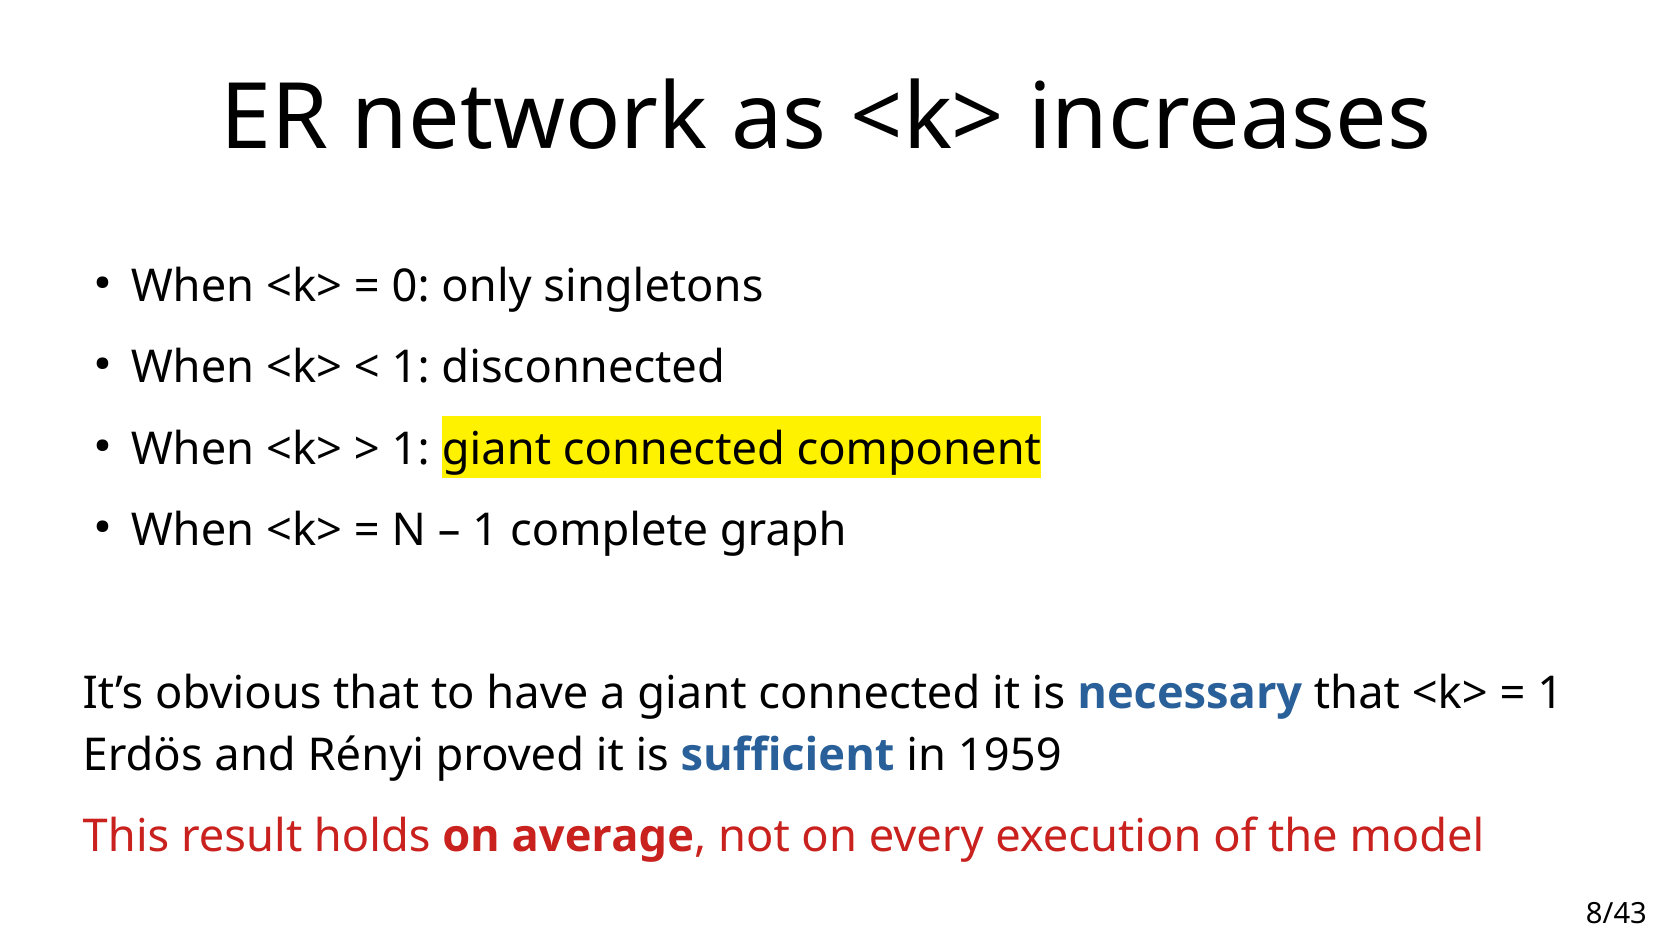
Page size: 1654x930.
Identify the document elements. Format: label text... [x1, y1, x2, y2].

list When <k> = 0: only singletons When <k> < 1: disconnected When <k> > 1: giant connected component When <k> = N – 1 complete graph It’s obvious that to have a giant connected it is necessary that <k> = 1 Erdös and Rényi proved it is sufficient in 1959 This result holds on average, not on every execution of the model [82, 252, 1571, 886]
title ER network as <k> increases [82, 1, 1571, 225]
